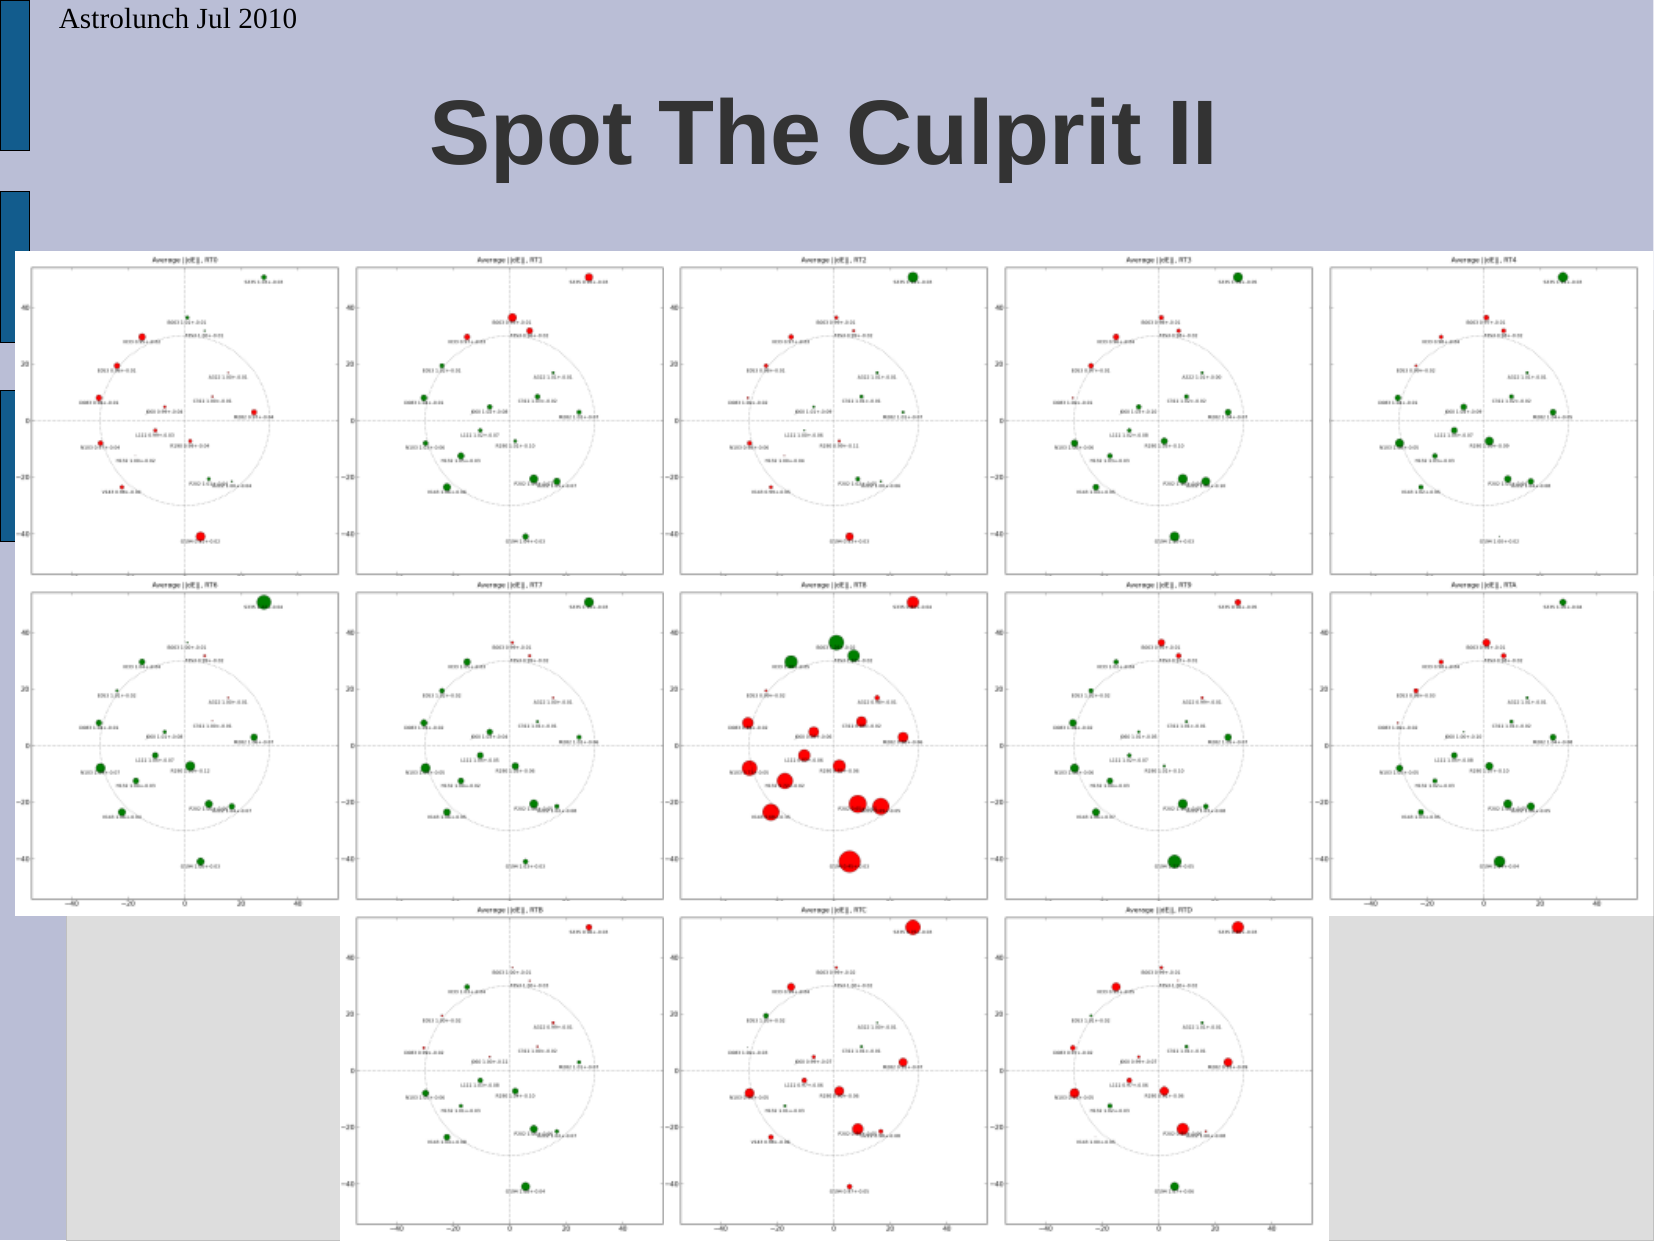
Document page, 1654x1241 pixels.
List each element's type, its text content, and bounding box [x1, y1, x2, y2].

title Spot The Culprit II [118, 29, 1531, 237]
picture [15, 251, 1654, 1241]
